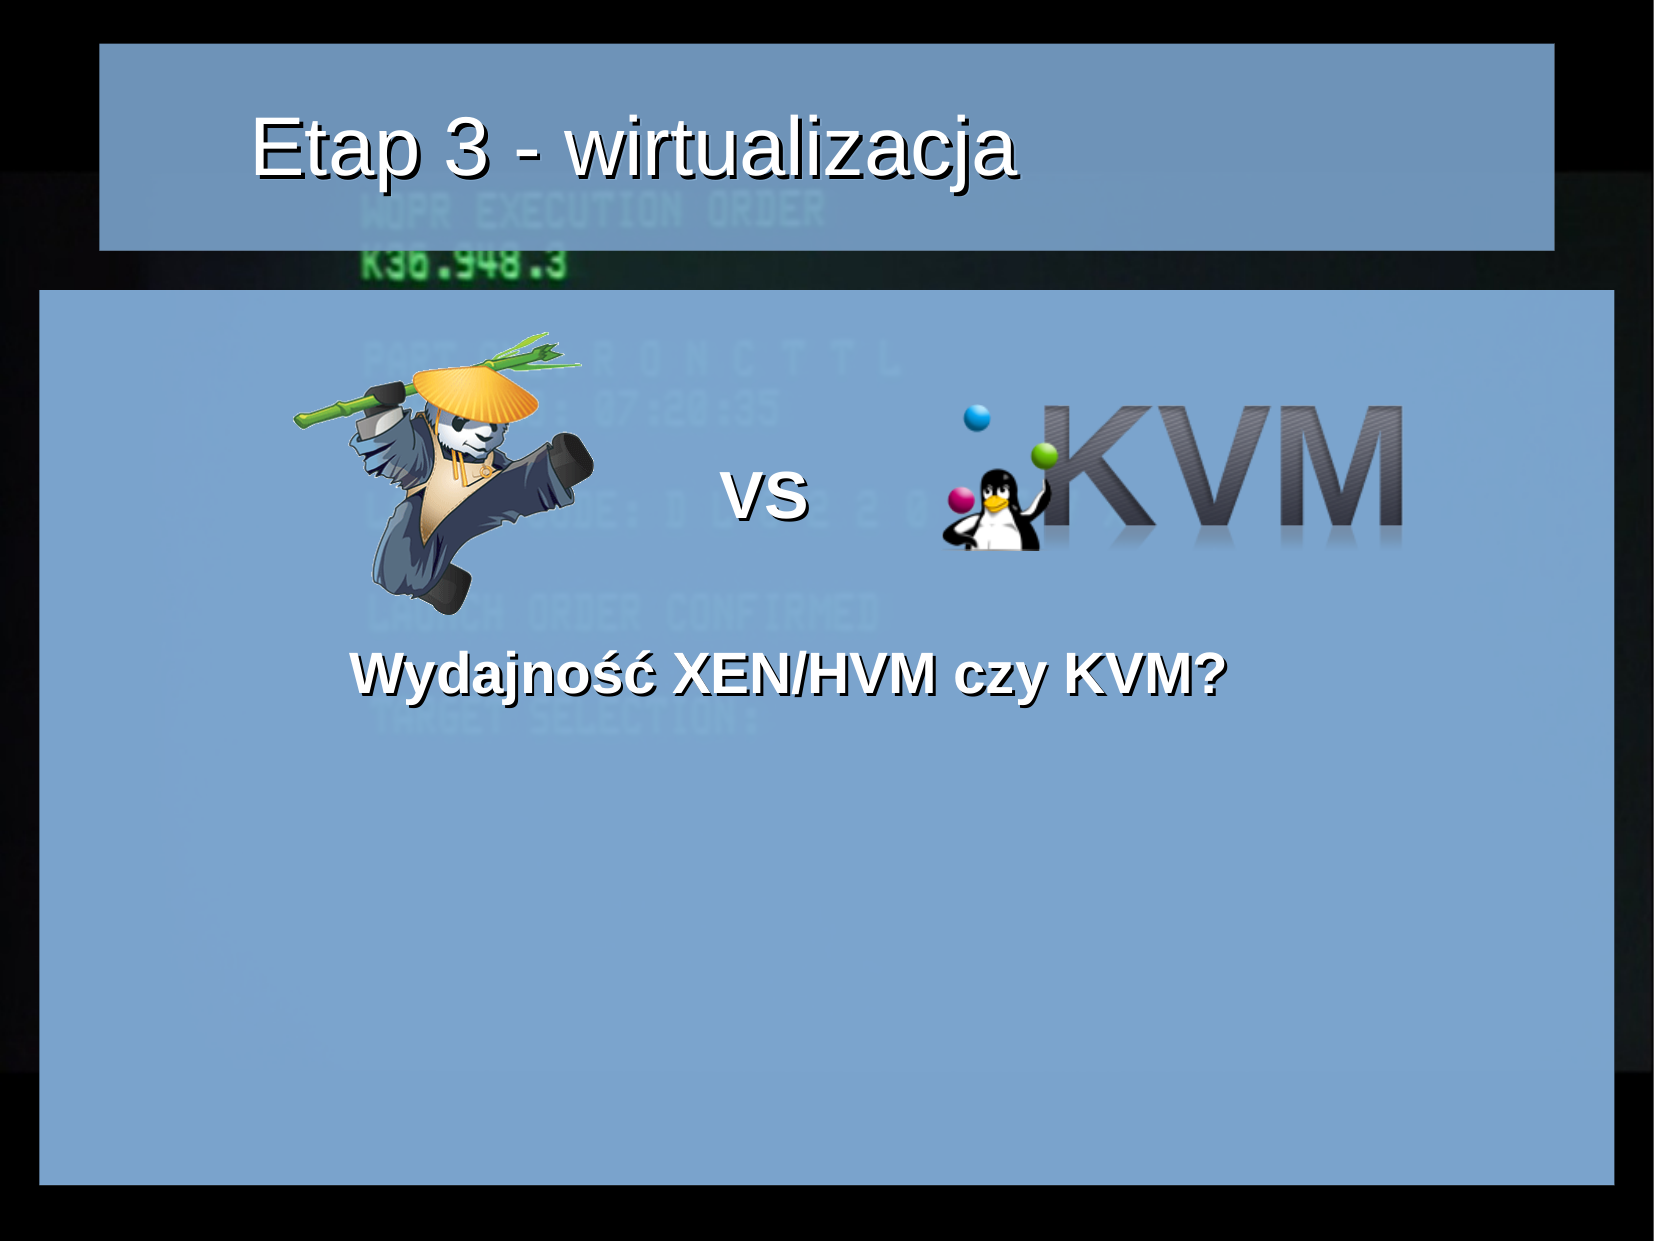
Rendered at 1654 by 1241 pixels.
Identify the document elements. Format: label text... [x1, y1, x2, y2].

text_box VS [705, 450, 824, 541]
text_box [39, 290, 1615, 1186]
picture [0, 0, 1654, 1241]
title Etap 3 - wirtualizacja [99, 43, 1555, 251]
text_box Wydajność XEN/HVM czy KVM? [334, 633, 1246, 714]
